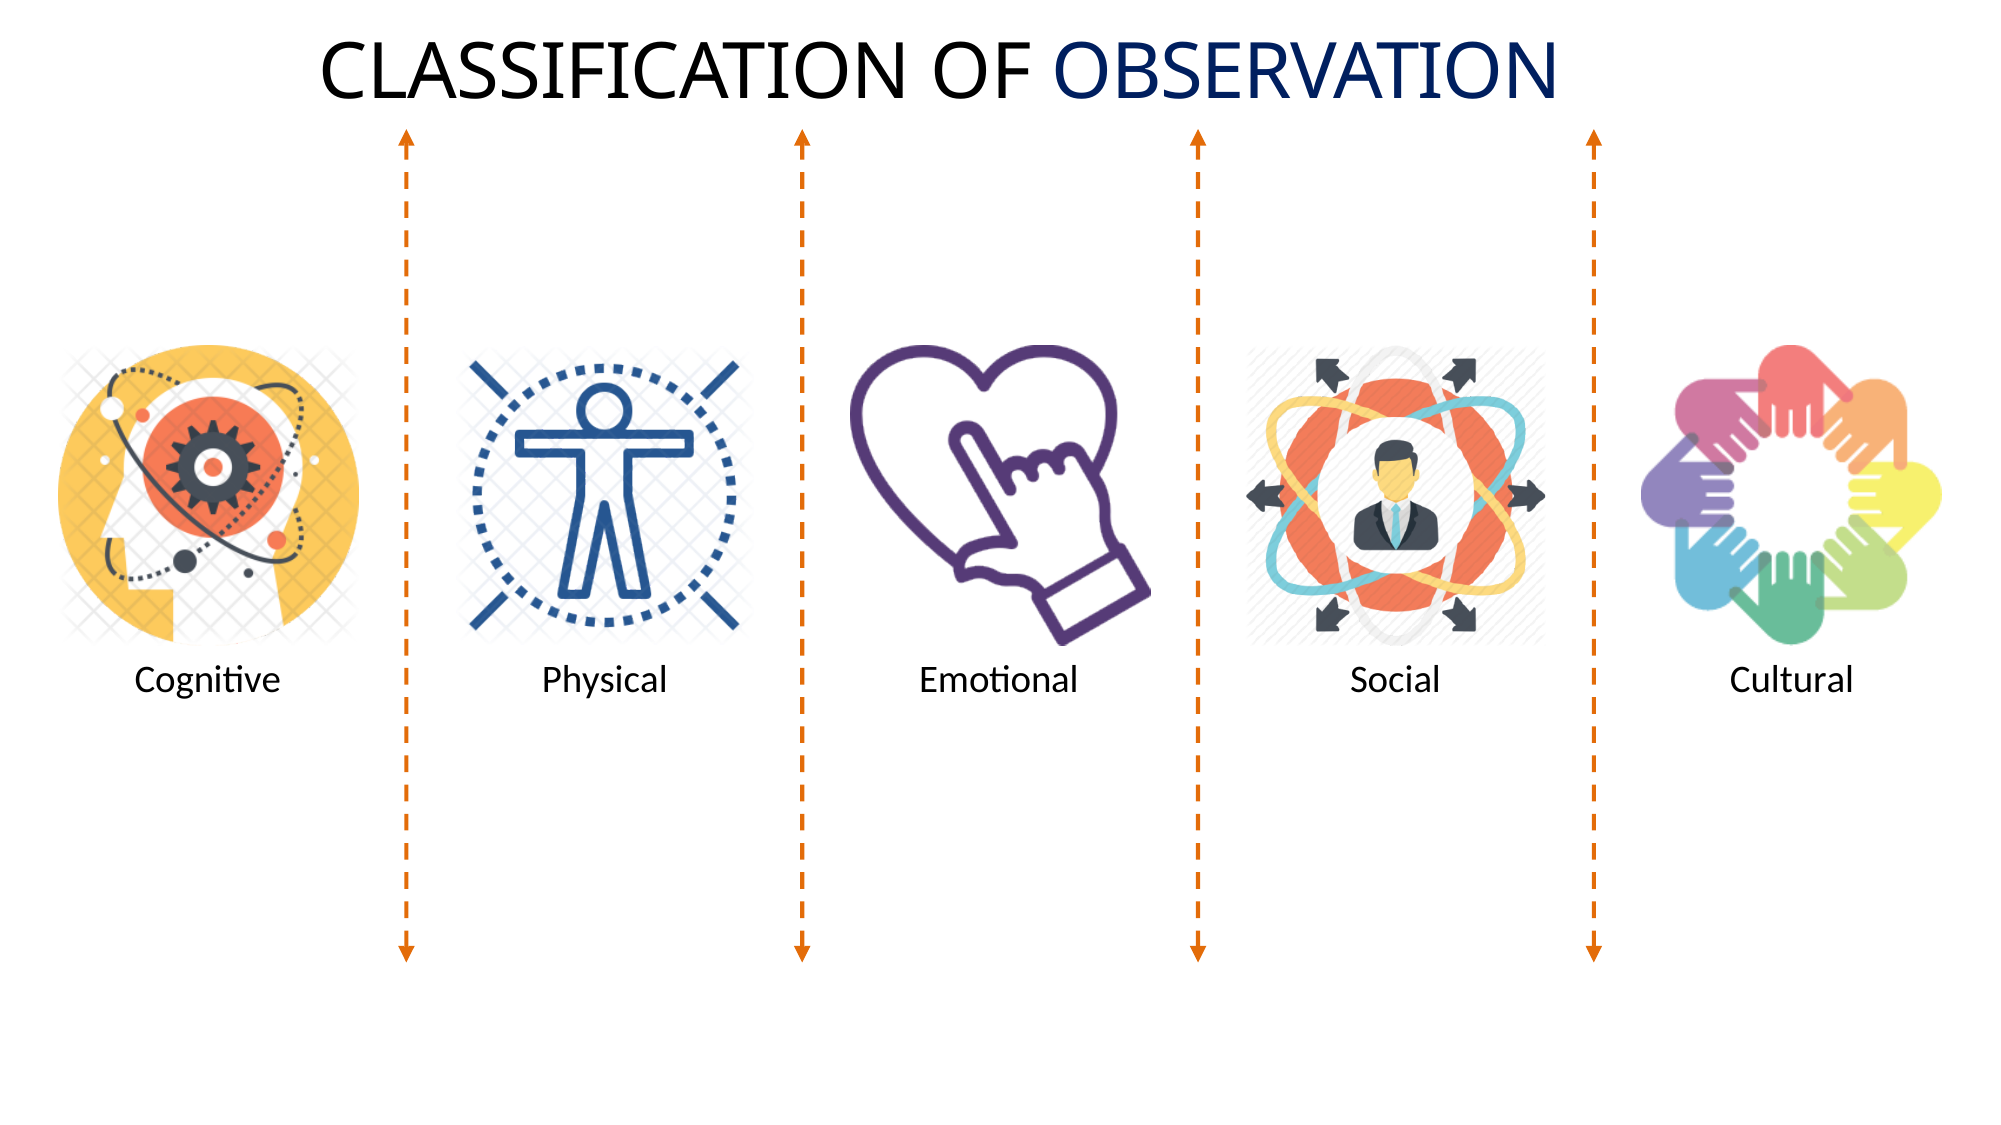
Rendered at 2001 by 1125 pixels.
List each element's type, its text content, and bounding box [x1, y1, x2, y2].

text_box [800, 551, 805, 568]
text_box [800, 347, 805, 364]
picture [850, 345, 1151, 646]
text_box [404, 317, 409, 335]
text_box [800, 492, 805, 510]
text_box [1195, 201, 1201, 218]
text_box [1591, 288, 1596, 306]
text_box [800, 638, 805, 656]
text_box [404, 638, 409, 656]
picture [1245, 345, 1546, 646]
text_box [1195, 405, 1201, 423]
text_box [800, 434, 805, 452]
text_box [404, 230, 409, 248]
text_box [1591, 755, 1596, 773]
text_box [1591, 638, 1596, 656]
text_box [1591, 463, 1596, 481]
text_box Cultural [1727, 650, 1857, 701]
text_box [1591, 609, 1596, 627]
text_box [1195, 288, 1201, 306]
text_box [398, 129, 415, 160]
text_box [800, 172, 805, 189]
text_box [1195, 726, 1201, 743]
text_box [1591, 580, 1596, 598]
text_box [1591, 376, 1596, 393]
text_box [800, 609, 805, 627]
text_box [800, 755, 805, 773]
text_box [1195, 667, 1201, 685]
text_box [793, 129, 811, 160]
text_box [1195, 755, 1201, 773]
text_box [1195, 172, 1201, 189]
text_box [404, 434, 409, 452]
text_box [800, 784, 805, 802]
text_box [1195, 522, 1201, 539]
text_box [1591, 522, 1596, 539]
text_box [1591, 434, 1596, 452]
text_box [800, 405, 805, 423]
text_box [800, 288, 805, 306]
text_box [1591, 172, 1596, 189]
text_box [1591, 405, 1596, 423]
title CLASSIFICATION OF OBSERVATION [315, 17, 1695, 115]
text_box [404, 347, 409, 364]
text_box [404, 201, 409, 218]
text_box [404, 551, 409, 568]
text_box [800, 901, 805, 919]
text_box [1195, 492, 1201, 510]
text_box [1591, 901, 1596, 919]
text_box [1591, 726, 1596, 743]
text_box [793, 930, 811, 963]
text_box [404, 405, 409, 423]
text_box [404, 697, 409, 714]
text_box [1591, 784, 1596, 802]
text_box [404, 580, 409, 598]
text_box [800, 259, 805, 277]
text_box [1195, 230, 1201, 248]
text_box [800, 726, 805, 743]
text_box [1195, 376, 1201, 393]
text_box [800, 230, 805, 248]
text_box Social [1347, 650, 1445, 701]
text_box [1195, 580, 1201, 598]
text_box [404, 288, 409, 306]
text_box [1591, 551, 1596, 568]
text_box [1195, 551, 1201, 568]
text_box [404, 376, 409, 393]
text_box [1591, 813, 1596, 831]
text_box [1195, 347, 1201, 364]
text_box [800, 667, 805, 685]
text_box [1195, 259, 1201, 277]
text_box [404, 784, 409, 802]
text_box [1591, 230, 1596, 248]
text_box [1195, 434, 1201, 452]
text_box [398, 930, 415, 963]
text_box [404, 901, 409, 919]
text_box [1195, 638, 1201, 656]
text_box [404, 872, 409, 889]
text_box [800, 872, 805, 889]
text_box [1195, 901, 1201, 919]
text_box [1195, 317, 1201, 335]
text_box [404, 667, 409, 685]
text_box [1591, 843, 1596, 860]
text_box [800, 463, 805, 481]
text_box [404, 492, 409, 510]
text_box [1591, 347, 1596, 364]
text_box [800, 813, 805, 831]
text_box [404, 259, 409, 277]
text_box [800, 376, 805, 393]
text_box [404, 813, 409, 831]
text_box [1195, 697, 1201, 714]
text_box [404, 522, 409, 539]
text_box [1195, 463, 1201, 481]
text_box [1591, 697, 1596, 714]
text_box [404, 843, 409, 860]
text_box Physical [539, 650, 670, 701]
text_box [1585, 930, 1603, 963]
text_box [404, 172, 409, 189]
text_box [1195, 784, 1201, 802]
text_box [800, 580, 805, 598]
text_box [1591, 317, 1596, 335]
text_box [1591, 201, 1596, 218]
text_box [404, 726, 409, 743]
text_box [1591, 667, 1596, 685]
picture [456, 347, 754, 645]
text_box [1195, 609, 1201, 627]
text_box [800, 522, 805, 539]
text_box [1195, 843, 1201, 860]
text_box [1591, 872, 1596, 889]
text_box [800, 201, 805, 218]
text_box [404, 463, 409, 481]
text_box [1189, 129, 1207, 160]
picture [58, 345, 359, 646]
text_box [1585, 129, 1603, 160]
text_box [1195, 872, 1201, 889]
text_box [1195, 813, 1201, 831]
text_box [1591, 259, 1596, 277]
text_box [404, 609, 409, 627]
text_box [1189, 930, 1207, 963]
text_box Cognitive [131, 650, 286, 701]
text_box [800, 697, 805, 714]
text_box [800, 317, 805, 335]
text_box [800, 843, 805, 860]
picture [1641, 345, 1942, 646]
text_box [1591, 492, 1596, 510]
text_box Emotional [916, 650, 1084, 701]
text_box [404, 755, 409, 773]
